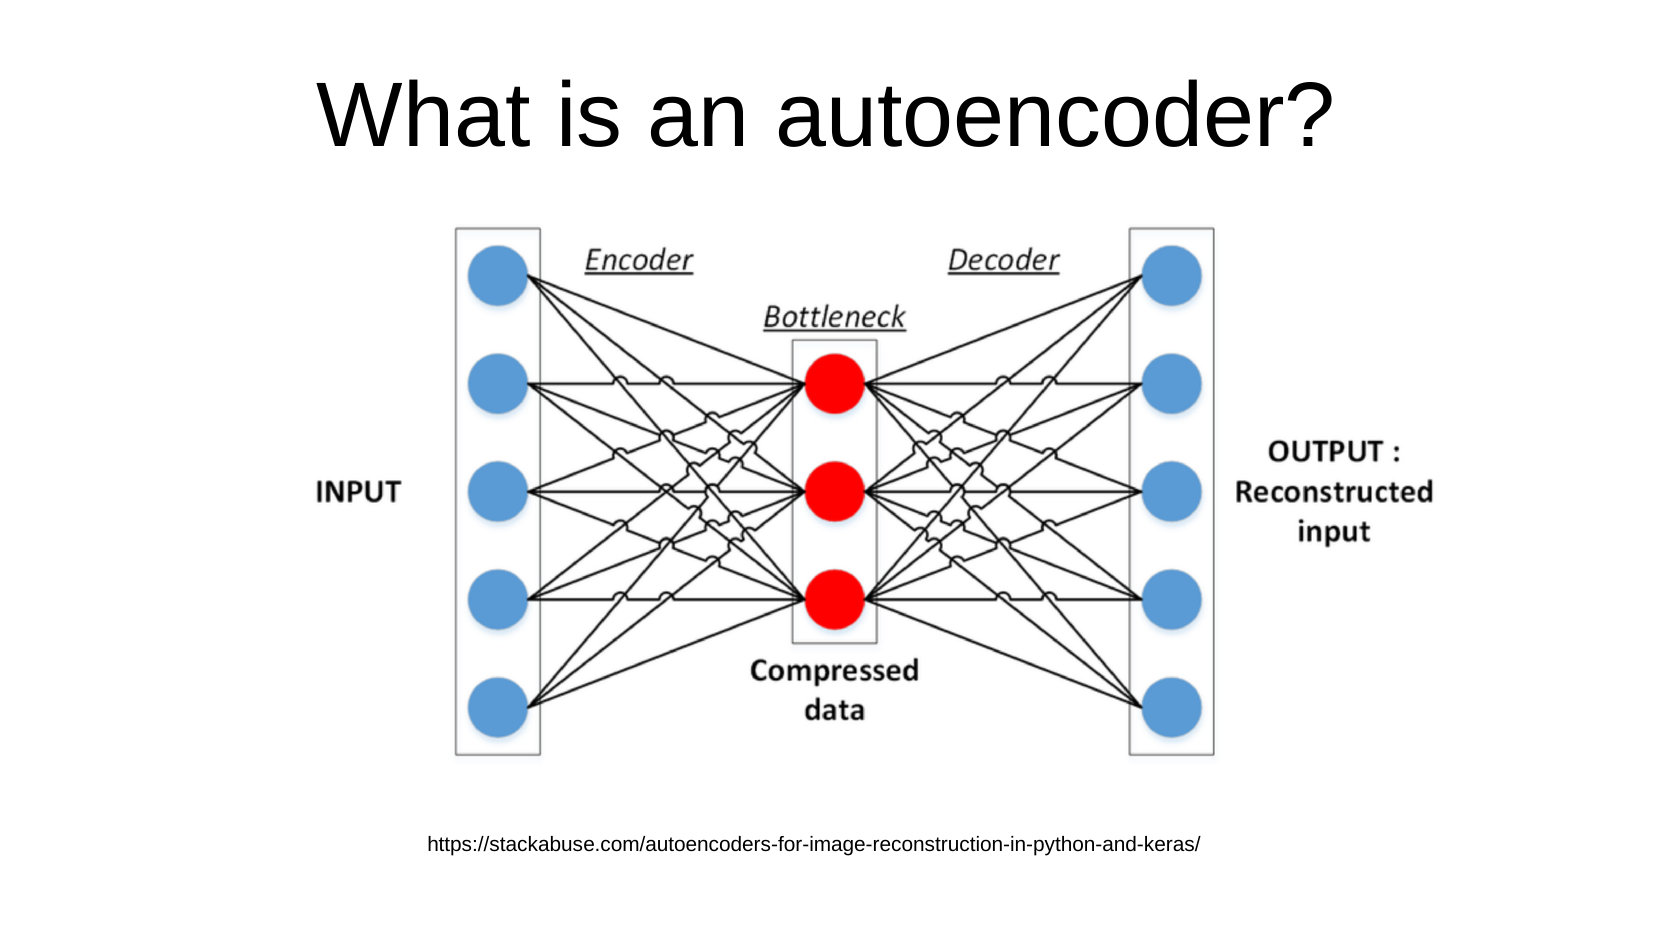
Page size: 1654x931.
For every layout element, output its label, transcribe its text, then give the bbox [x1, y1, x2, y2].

text_box https://stackabuse.com/autoencoders-for-image-reconstruction-in-python-and-keras/ [412, 825, 1238, 863]
picture [300, 224, 1456, 765]
title What is an autoencoder? [82, 37, 1571, 193]
